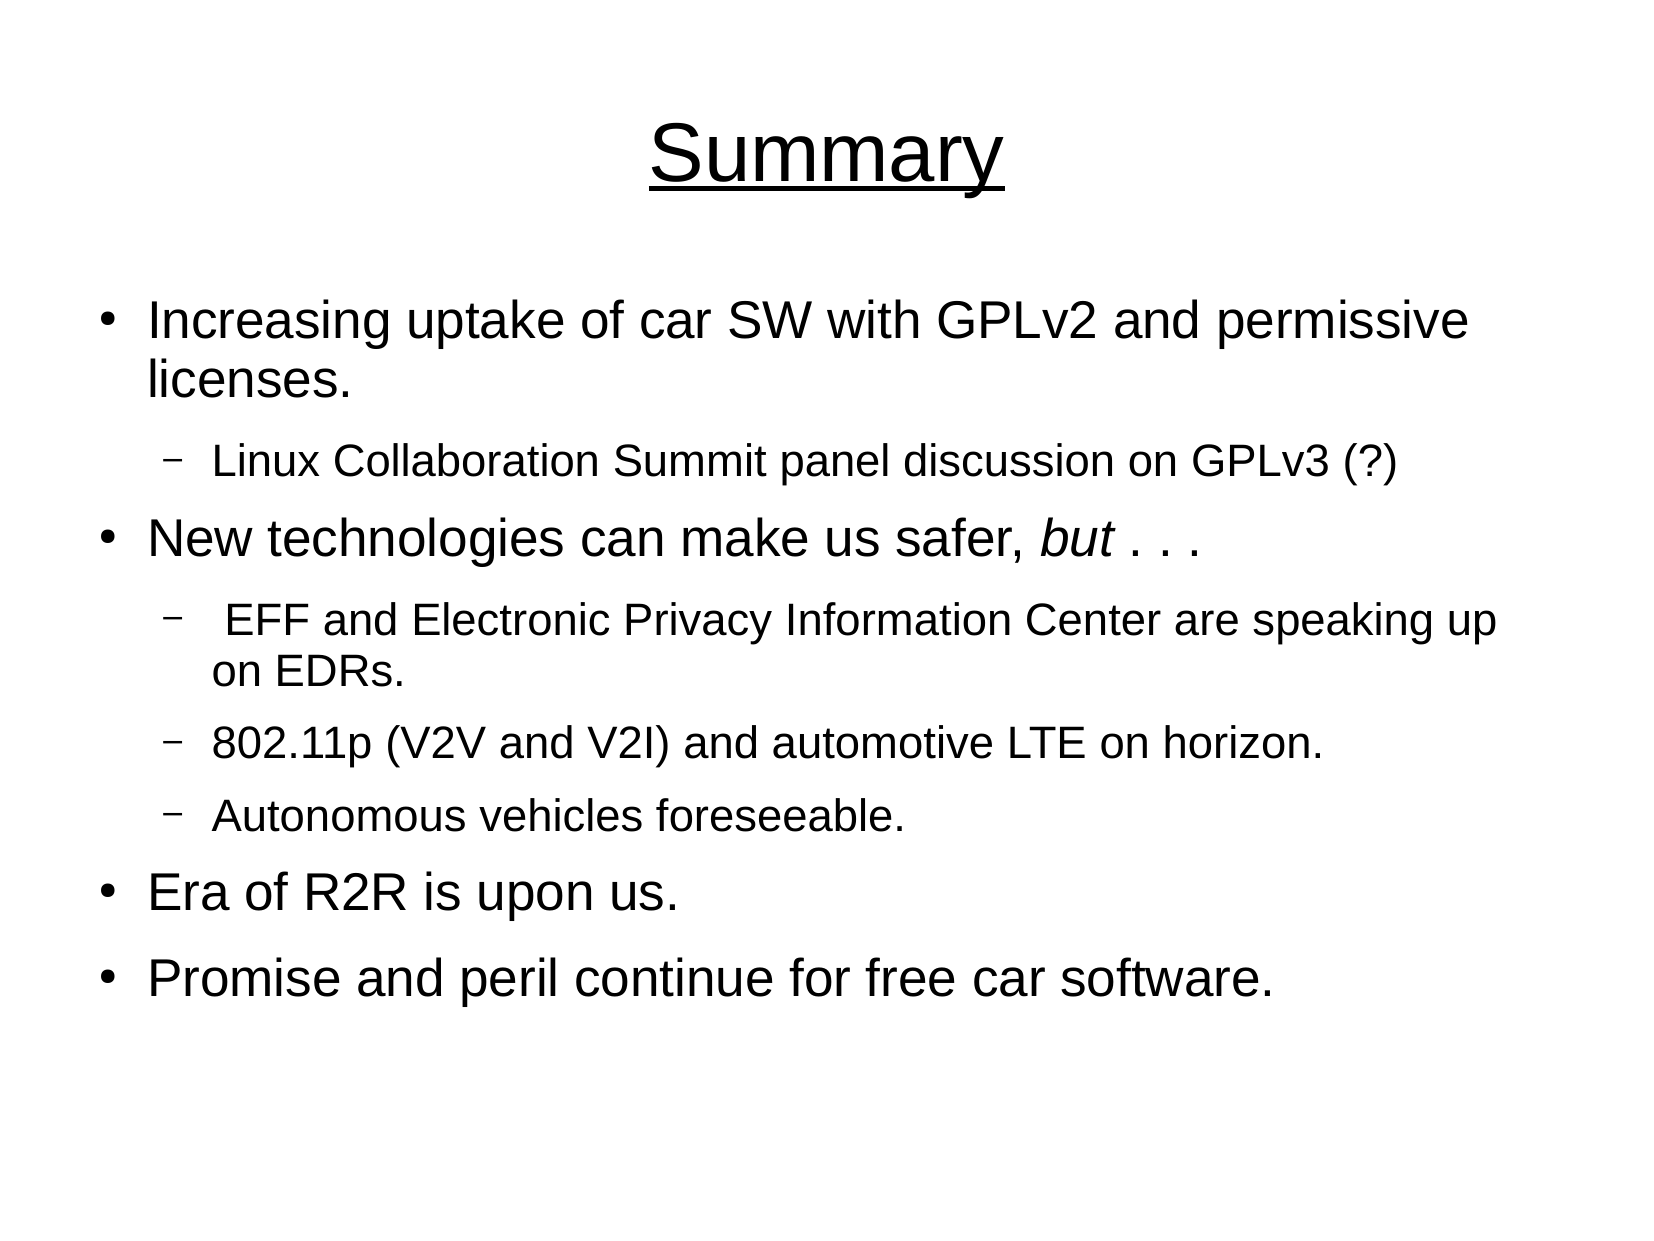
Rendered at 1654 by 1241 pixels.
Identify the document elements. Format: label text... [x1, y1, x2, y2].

list Increasing uptake of car SW with GPLv2 and permissive licenses. Linux Collaboration Summit panel discussion on GPLv3 (?) New technologies can make us safer, but . . . EFF and Electronic Privacy Information Center are speaking up on EDRs. 802.11p (V2V and V2I) and automotive LTE on horizon. Autonomous vehicles foreseeable. Era of R2R is upon us. Promise and peril continue for free car software. [82, 290, 1538, 1010]
title Summary [82, 49, 1571, 257]
